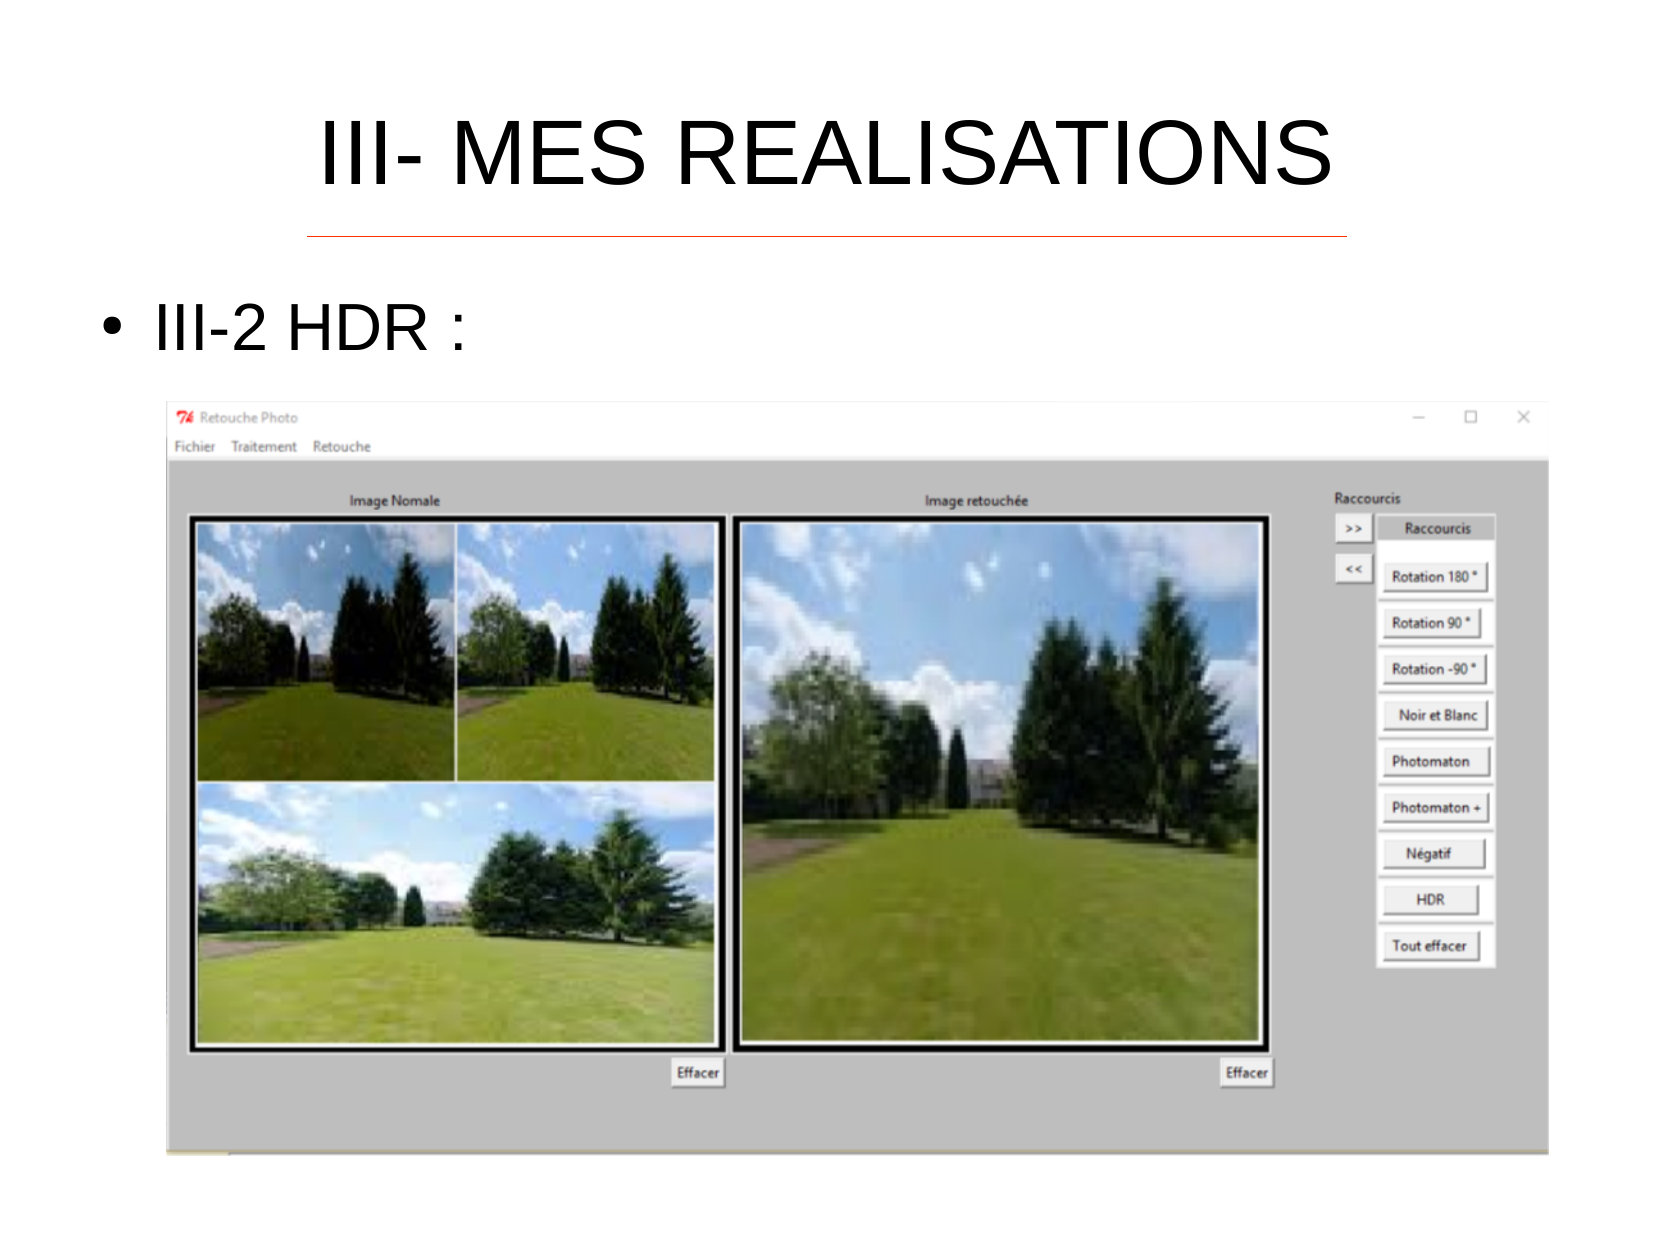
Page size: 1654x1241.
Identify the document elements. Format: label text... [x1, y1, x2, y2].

picture [166, 401, 1549, 1156]
list III-2 HDR : [82, 290, 1571, 1010]
title III- MES REALISATIONS [82, 49, 1571, 257]
